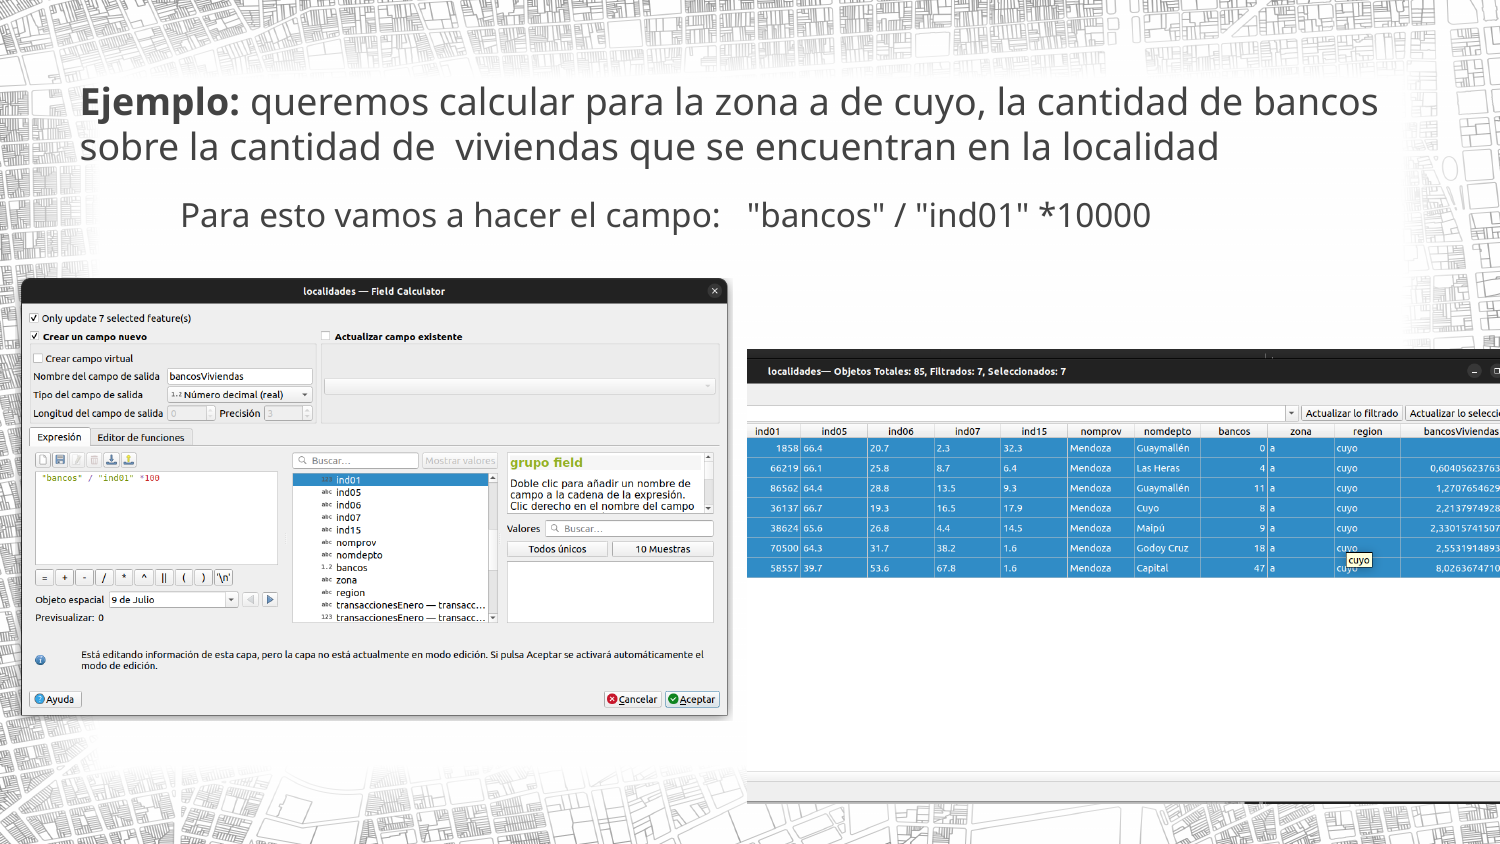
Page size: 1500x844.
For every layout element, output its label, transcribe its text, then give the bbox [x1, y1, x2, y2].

text_box Ejemplo: queremos calcular para la zona a de cuyo, la cantidad de bancos sobre la cantidad de viviendas que se encuentran en la localidad [64, 316, 1477, 780]
picture [0, 0, 1500, 844]
text_box Ejemplo: queremos calcular para la zona a de cuyo, la cantidad de bancos sobre la cantidad de viviendas que se encuentran en la localidad [64, 70, 1477, 278]
text_box Para esto vamos a hacer el campo: "bancos" / "ind01" *10000 [165, 185, 1500, 316]
